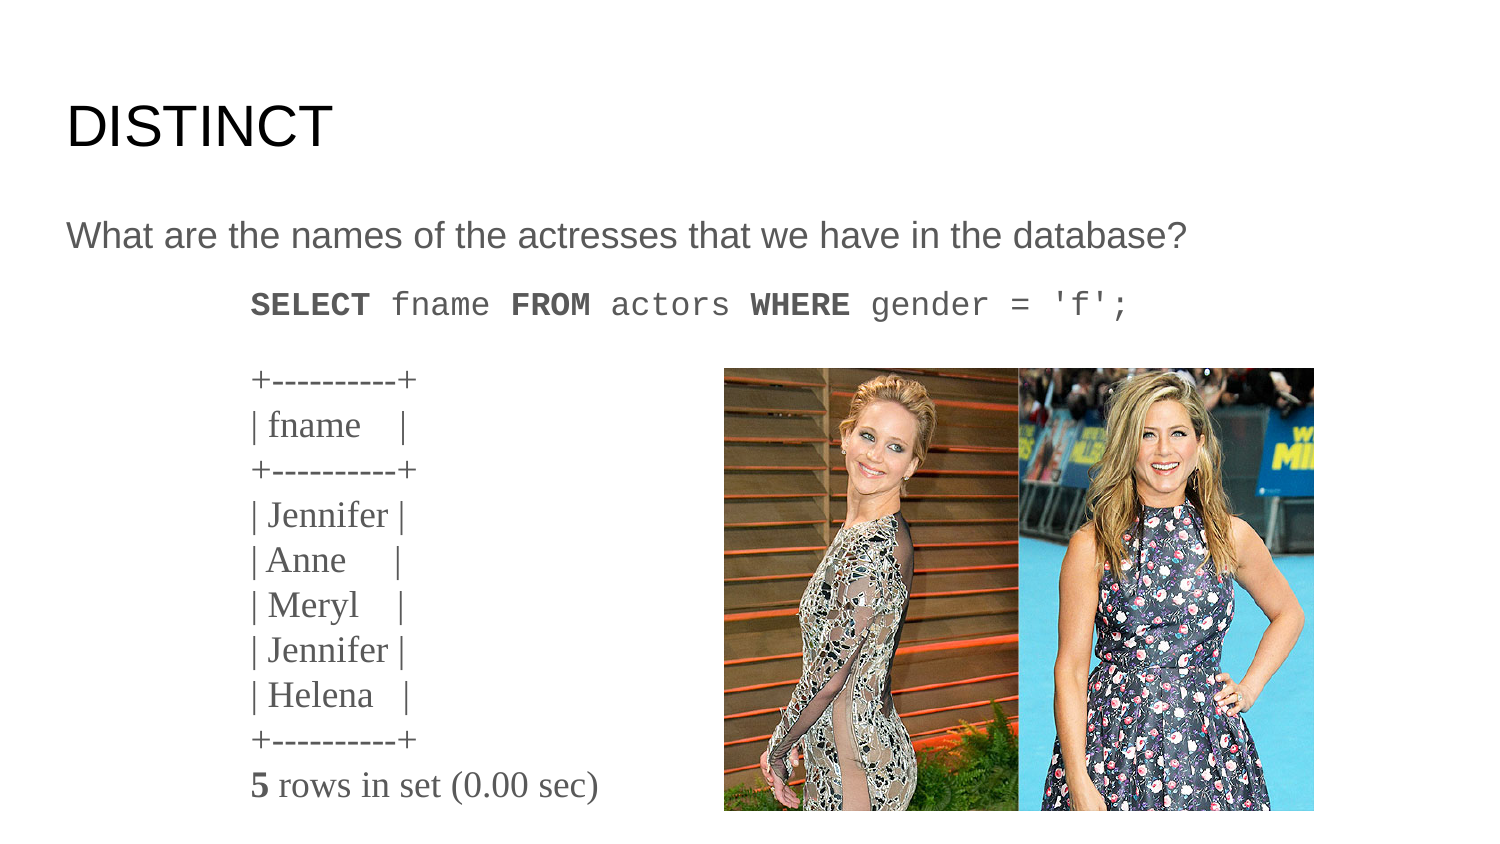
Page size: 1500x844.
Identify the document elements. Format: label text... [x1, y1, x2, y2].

picture [724, 368, 1314, 811]
list What are the names of the actresses that we have in the database? [51, 189, 1449, 304]
text_box SELECT fname FROM actors WHERE gender = 'f'; +----------+ | fname | +----------+ | Jennifer | | Anne | | Meryl | | Jennifer | | Helena | +----------+ 5 rows in set (0.00 sec) [235, 260, 1328, 811]
title DISTINCT [51, 72, 1449, 167]
